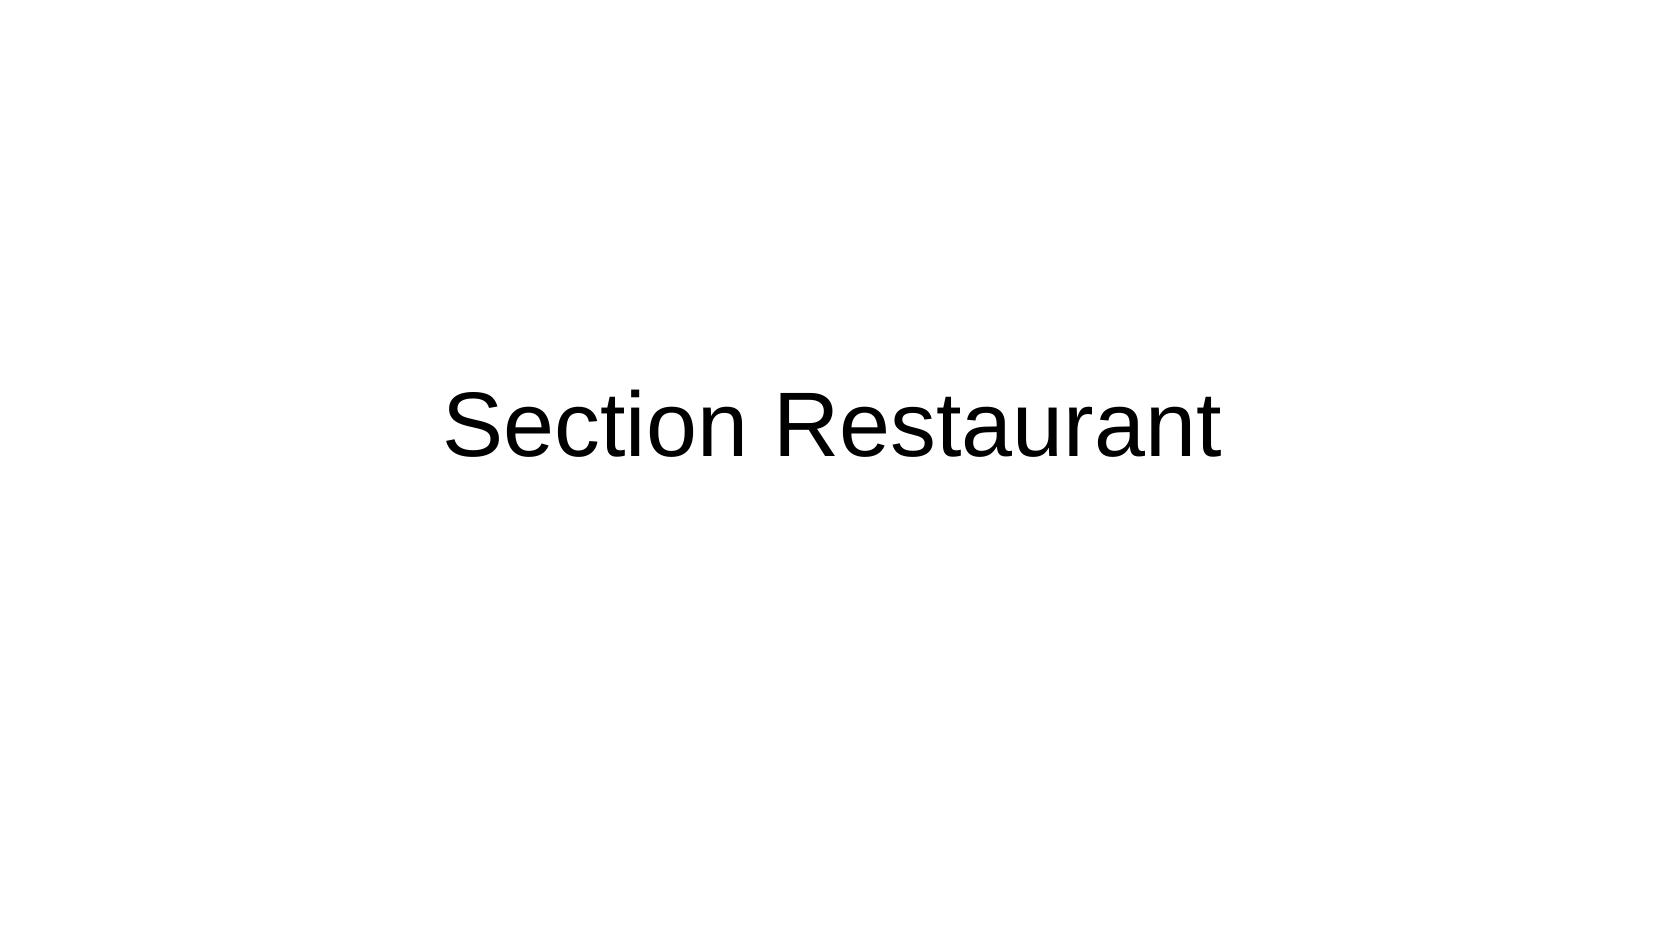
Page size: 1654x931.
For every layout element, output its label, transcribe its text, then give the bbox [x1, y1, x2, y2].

title Section Restaurant [88, 346, 1577, 502]
